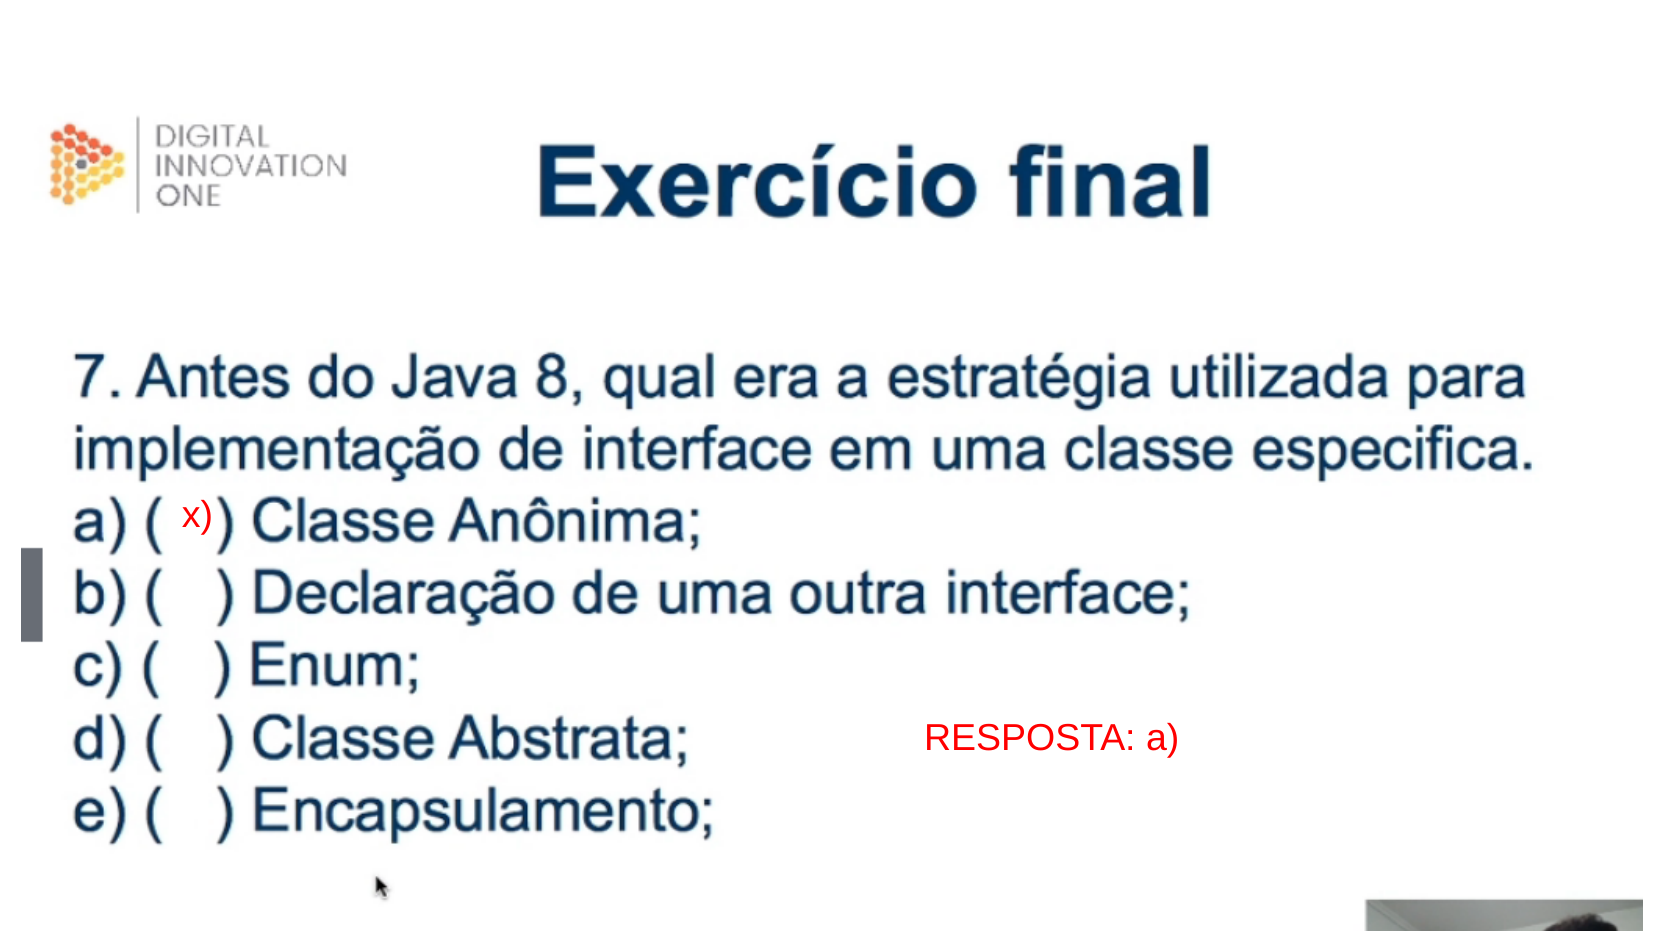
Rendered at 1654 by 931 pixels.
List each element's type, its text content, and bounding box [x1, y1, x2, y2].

text_box x) [167, 486, 229, 544]
picture [21, 81, 1643, 931]
text_box RESPOSTA: a) [909, 708, 1195, 766]
